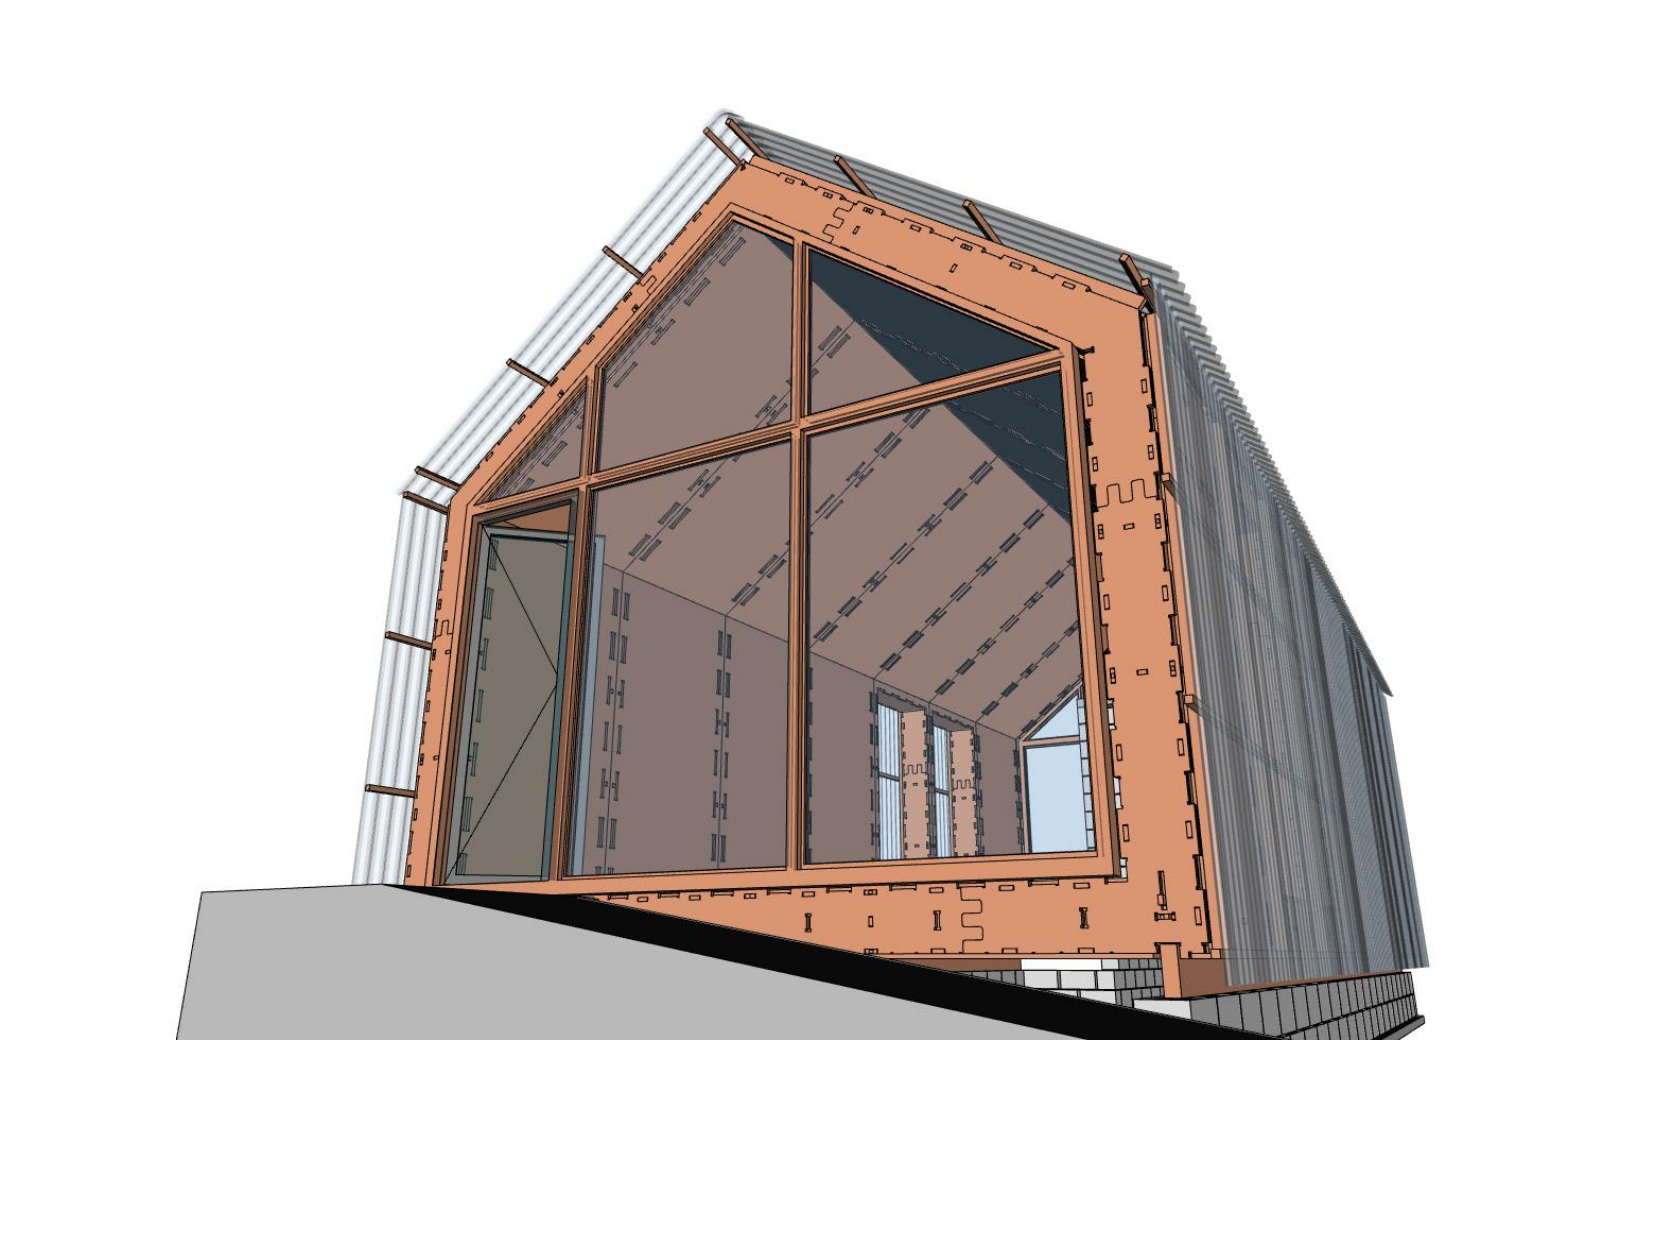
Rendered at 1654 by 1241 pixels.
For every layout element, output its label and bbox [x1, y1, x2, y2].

picture [0, 103, 1654, 1040]
